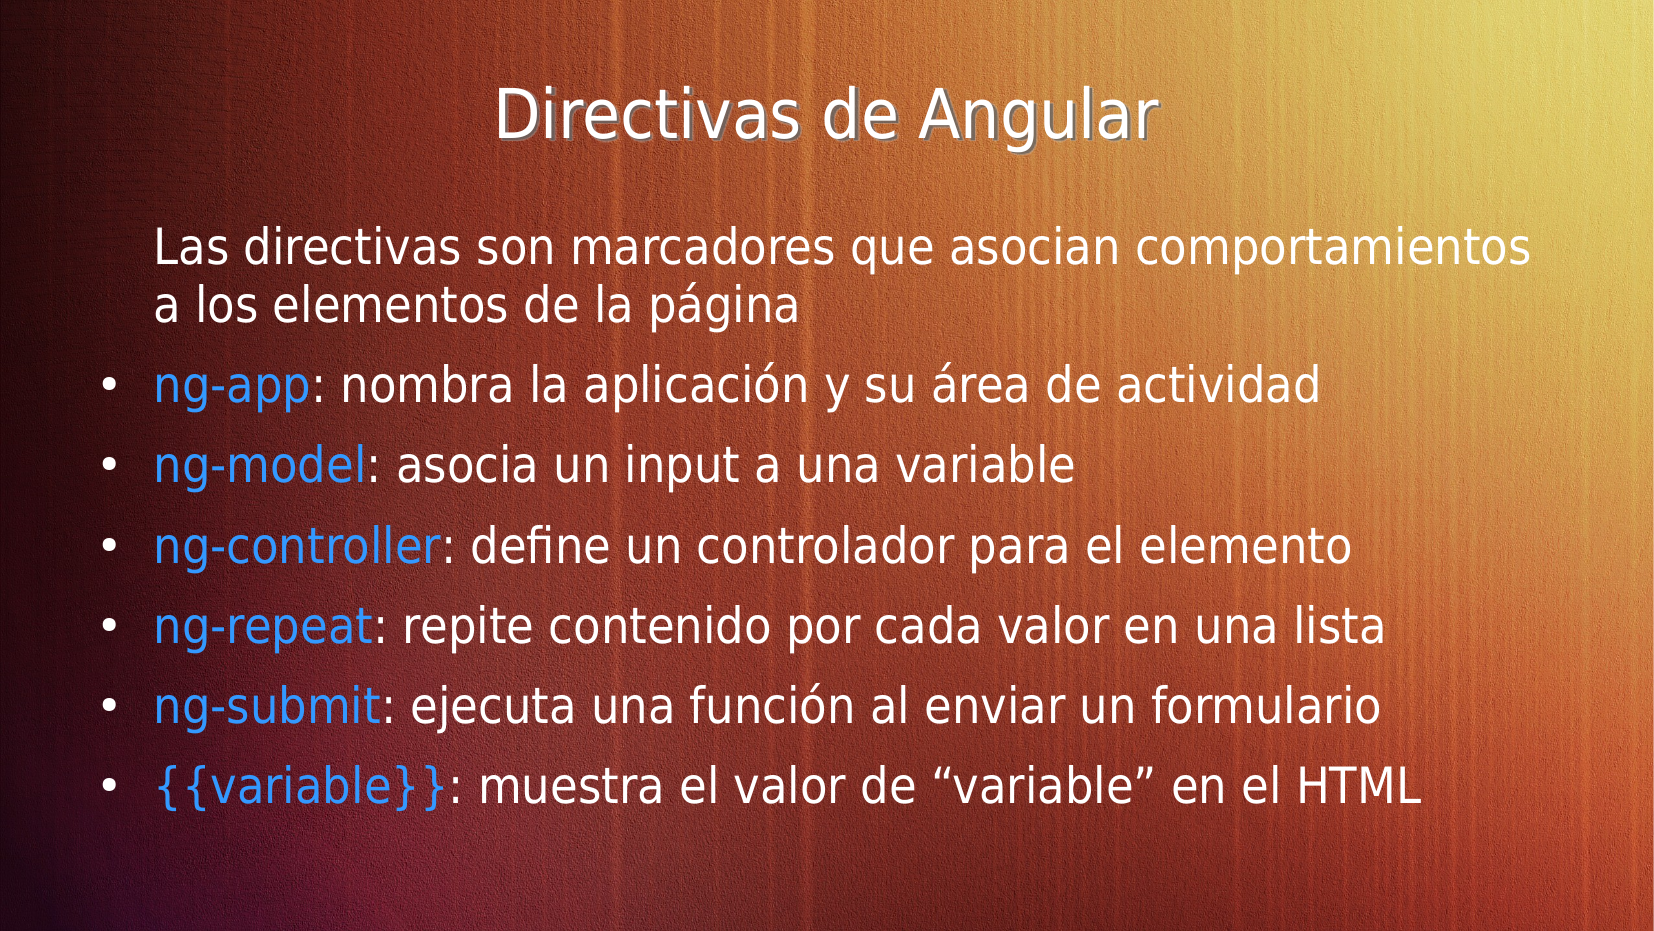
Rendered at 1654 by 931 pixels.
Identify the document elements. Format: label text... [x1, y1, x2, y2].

title Directivas de Angular [82, 37, 1571, 193]
list Las directivas son marcadores que asocian comportamientos a los elementos de la página ng-app: nombra la aplicación y su área de actividad ng-model: asocia un input a una variable ng-controller: define un controlador para el elemento ng-repeat: repite contenido por cada valor en una lista ng-submit: ejecuta una función al enviar un formulario {{variable}}: muestra el valor de “variable” en el HTML [82, 217, 1571, 856]
picture [0, 0, 1654, 931]
